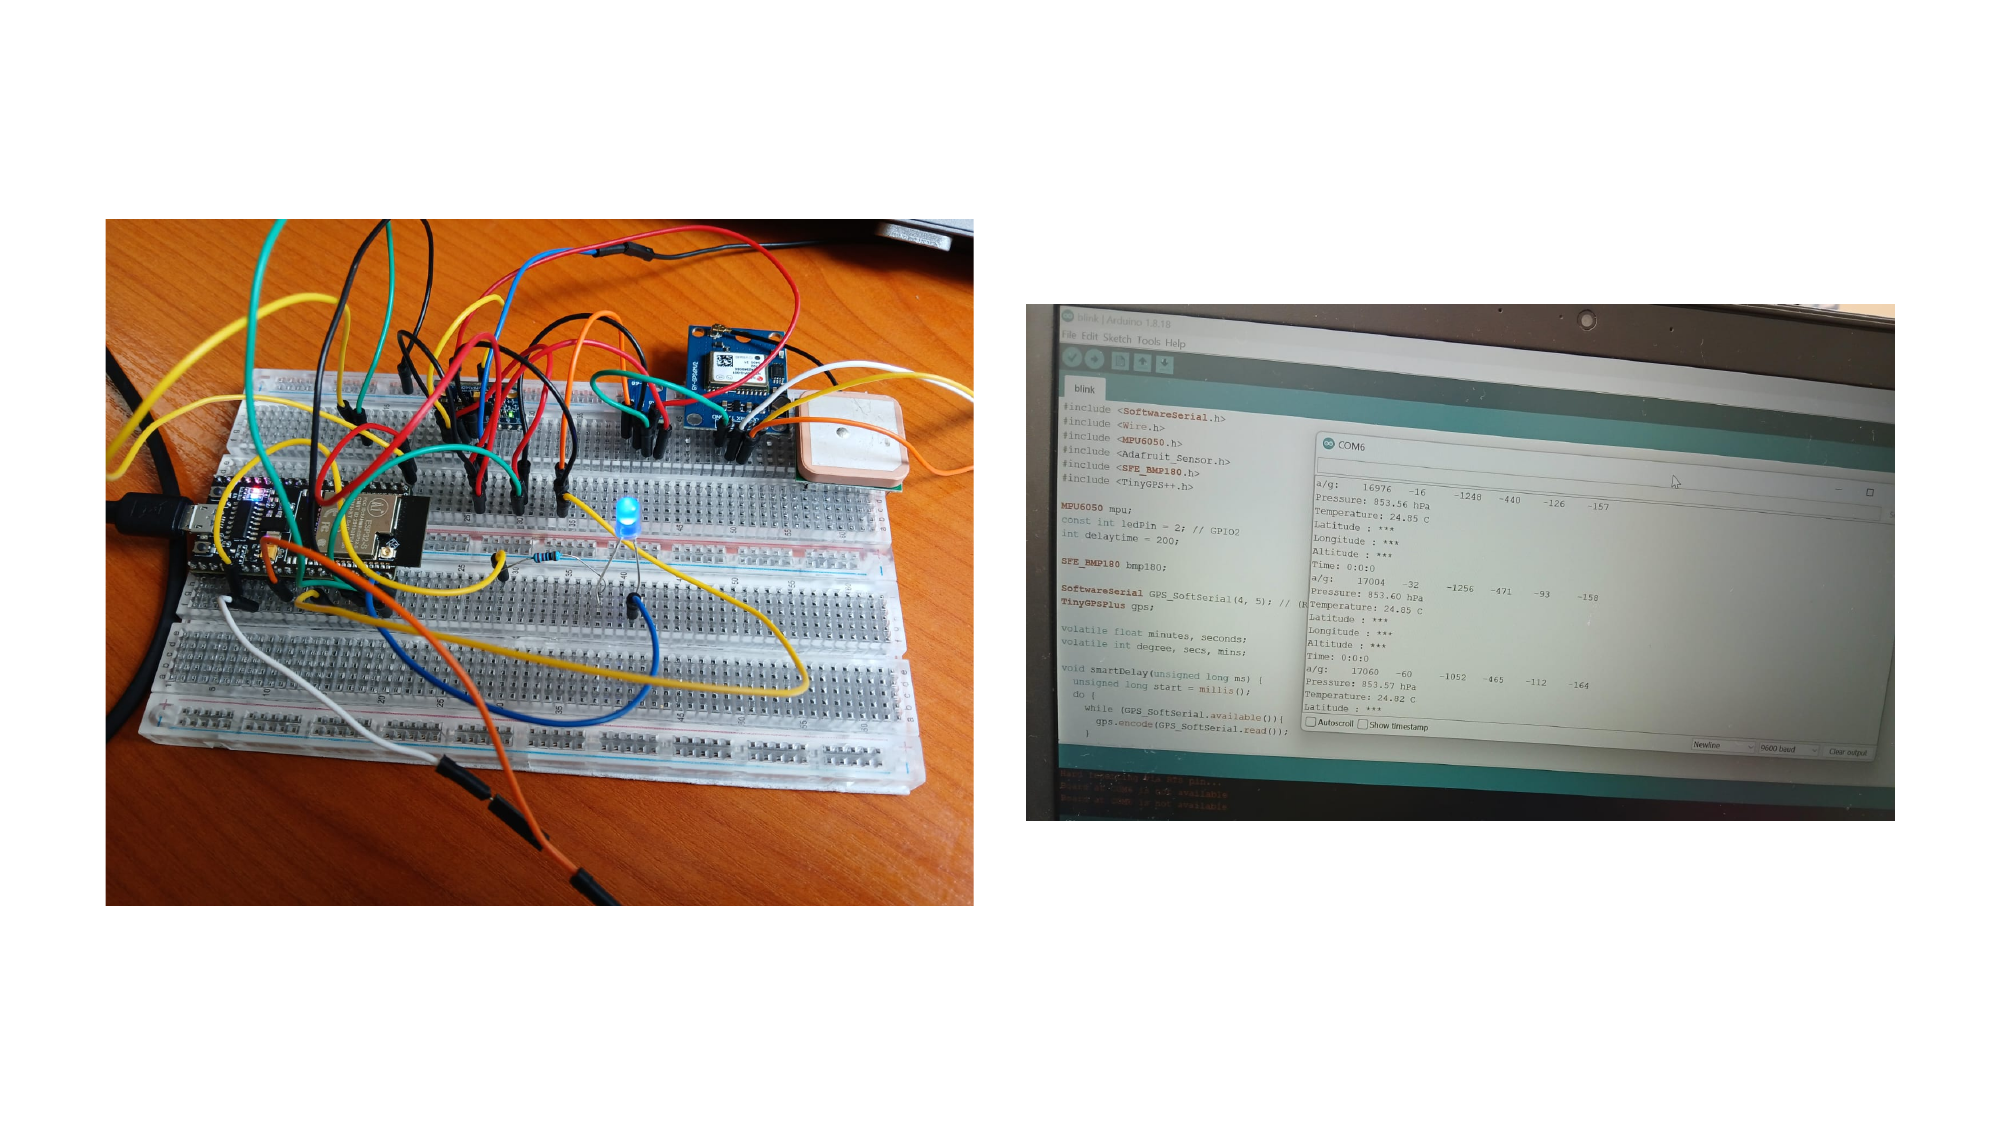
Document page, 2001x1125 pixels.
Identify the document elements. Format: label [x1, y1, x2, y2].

picture [105, 219, 974, 906]
picture [1026, 304, 1895, 821]
